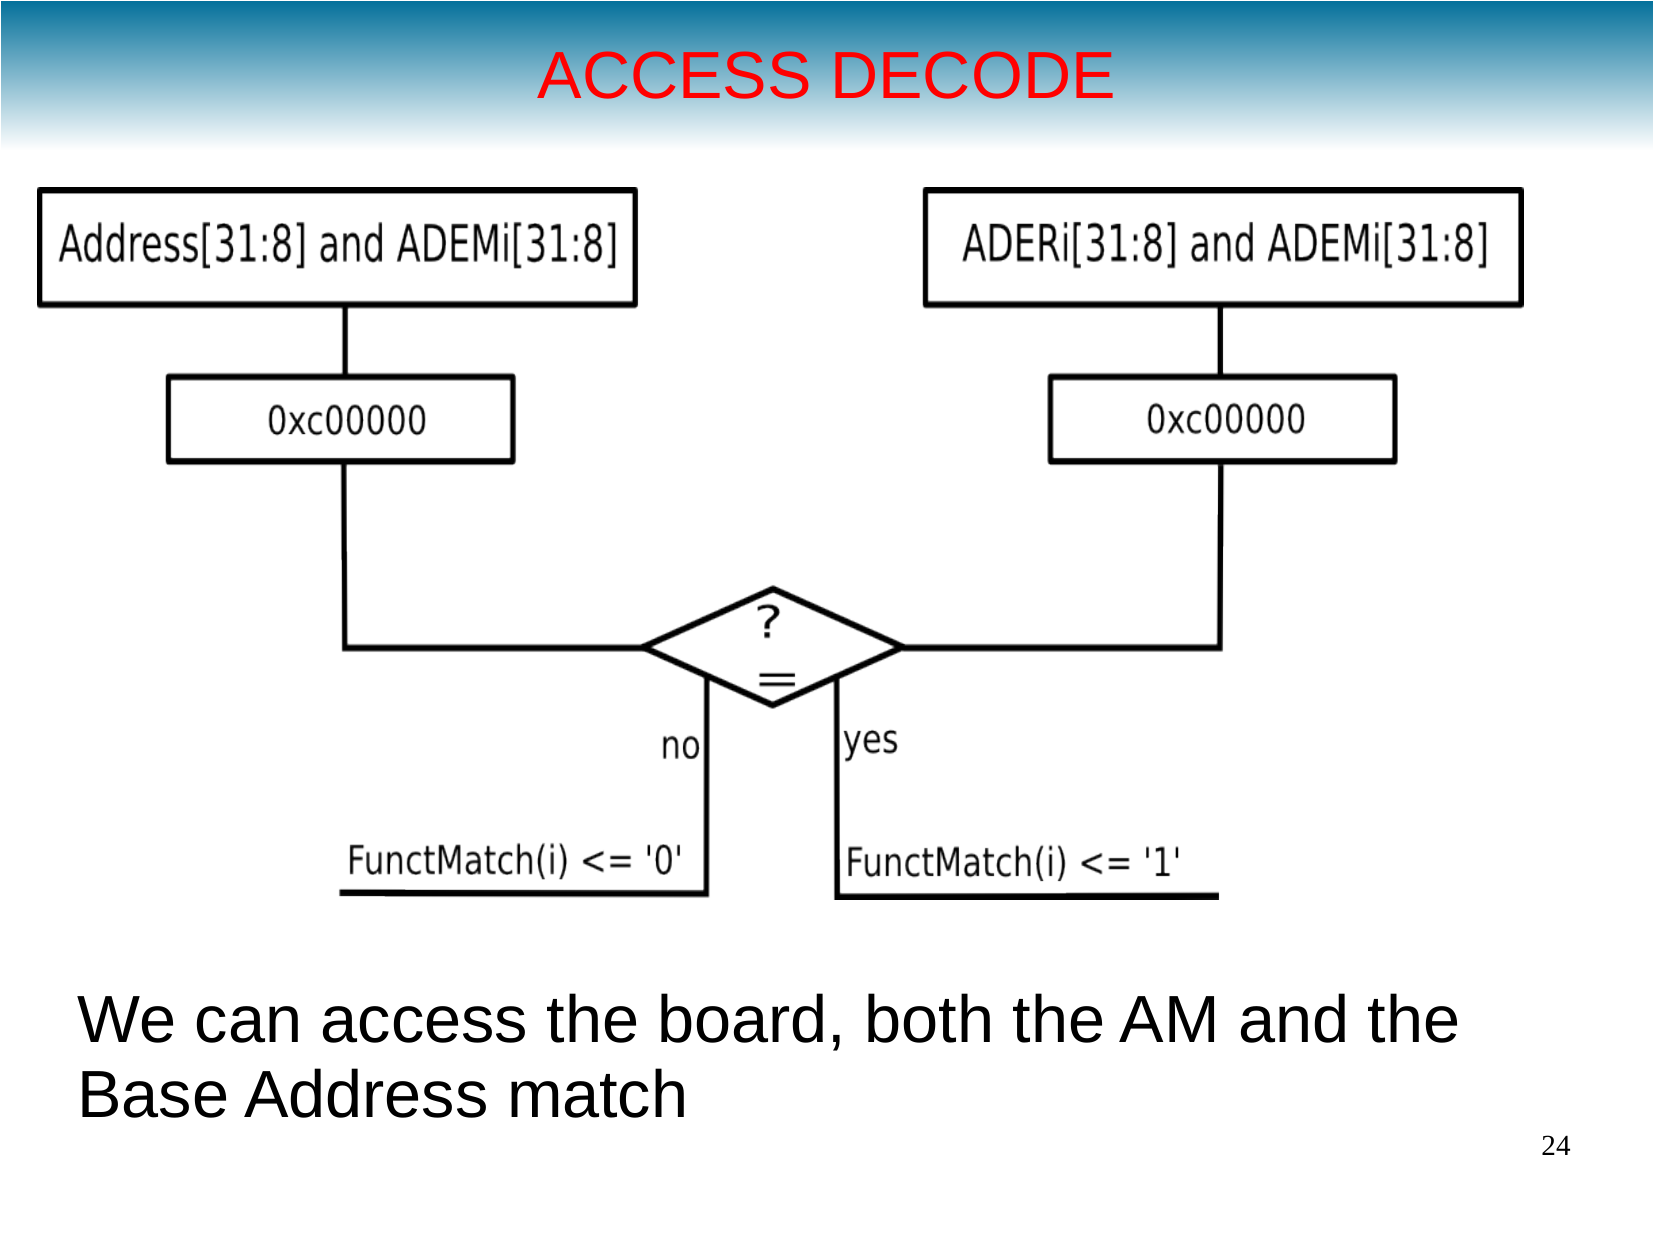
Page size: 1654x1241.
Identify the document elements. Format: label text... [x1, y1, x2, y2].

text_box ACCESS DECODE [0, 0, 1654, 151]
picture [37, 187, 1524, 901]
text_box We can access the board, both the AM and the Base Address match [62, 975, 1501, 1140]
